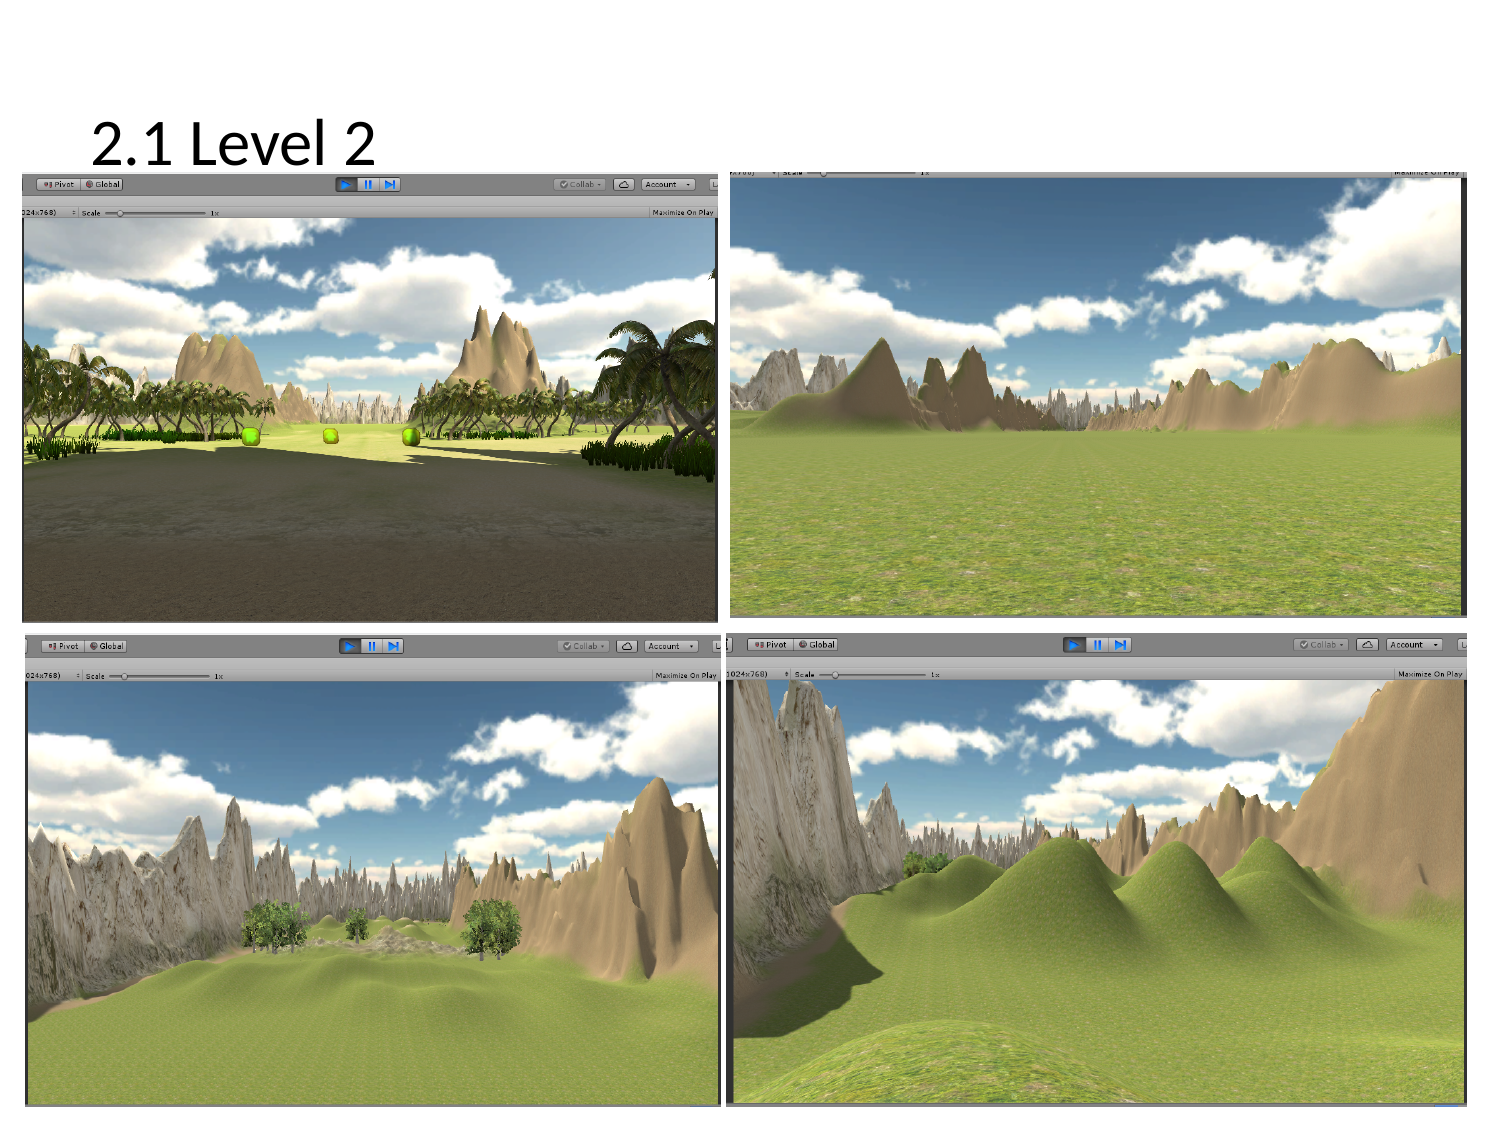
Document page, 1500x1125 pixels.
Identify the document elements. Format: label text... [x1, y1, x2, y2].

title 2.1 Level 2 [75, 45, 1426, 233]
picture [730, 172, 1467, 618]
picture [22, 172, 718, 623]
picture [726, 633, 1467, 1107]
picture [25, 633, 721, 1107]
